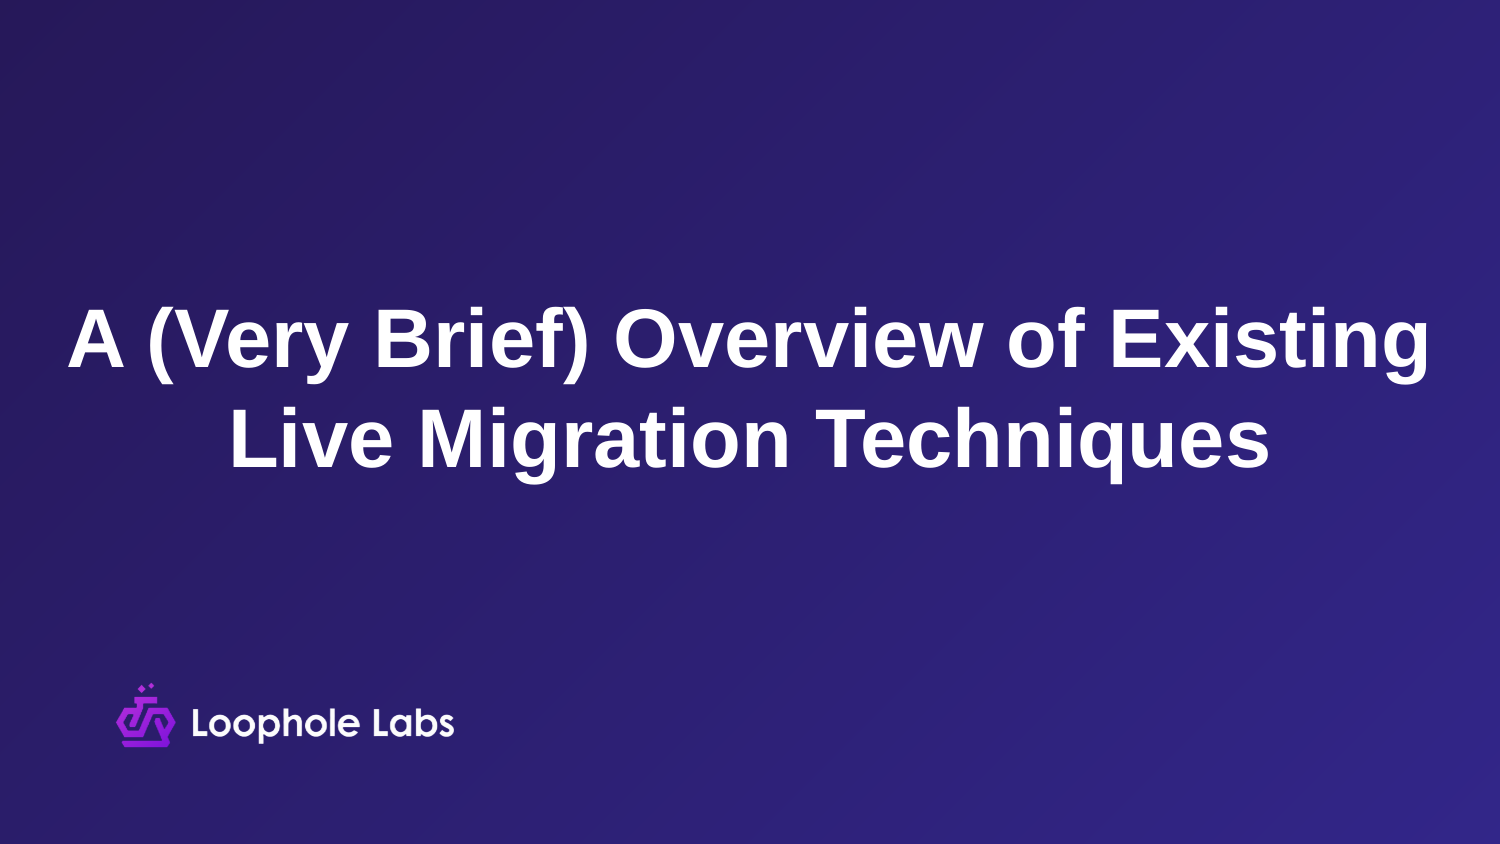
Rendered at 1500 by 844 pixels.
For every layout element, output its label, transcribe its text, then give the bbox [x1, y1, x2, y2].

title A (Very Brief) Overview of Existing Live Migration Techniques [51, 258, 1449, 509]
picture [96, 661, 465, 773]
